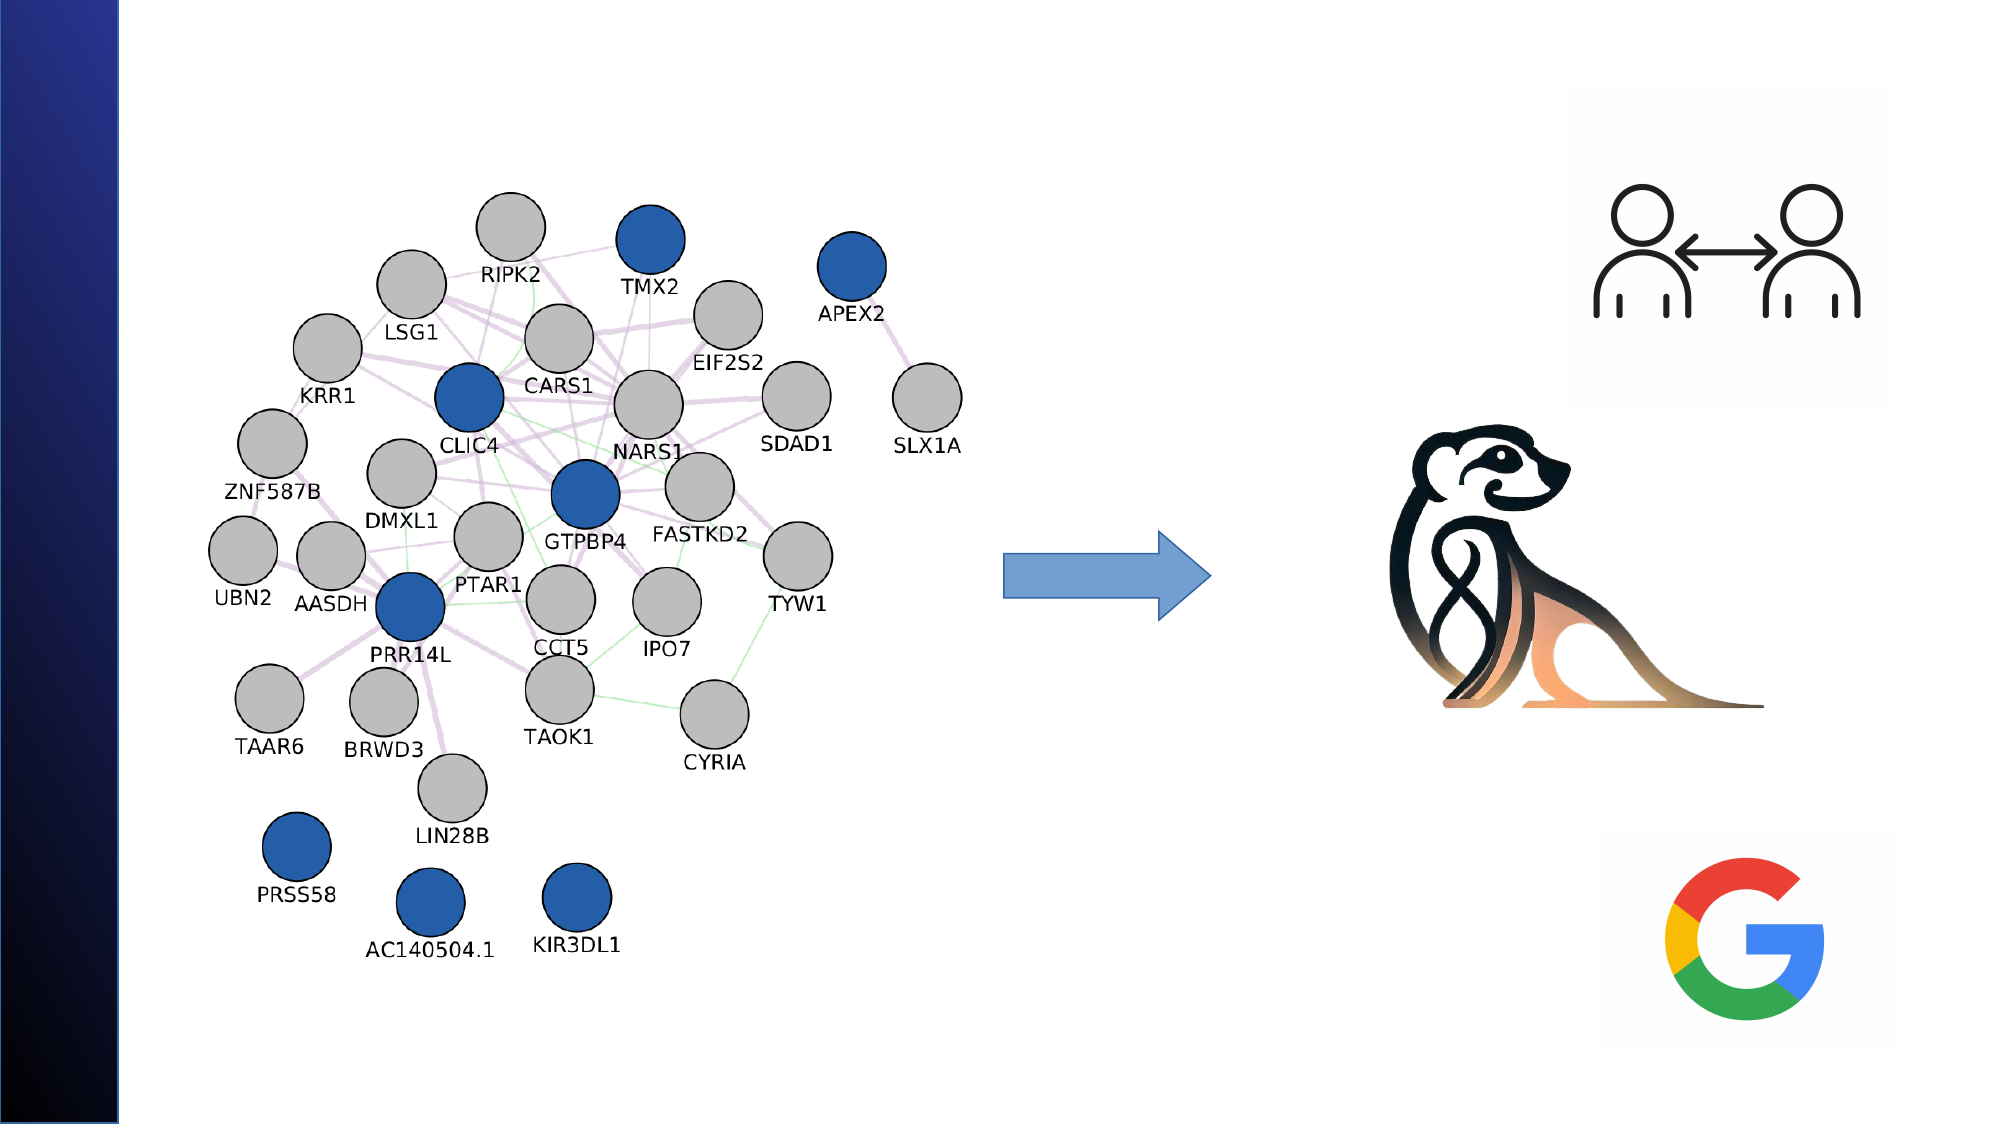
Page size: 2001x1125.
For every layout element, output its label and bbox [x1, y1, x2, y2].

picture [118, 148, 1004, 1034]
text_box [0, 0, 118, 1123]
picture [1269, 88, 1895, 1052]
text_box [1003, 531, 1211, 621]
